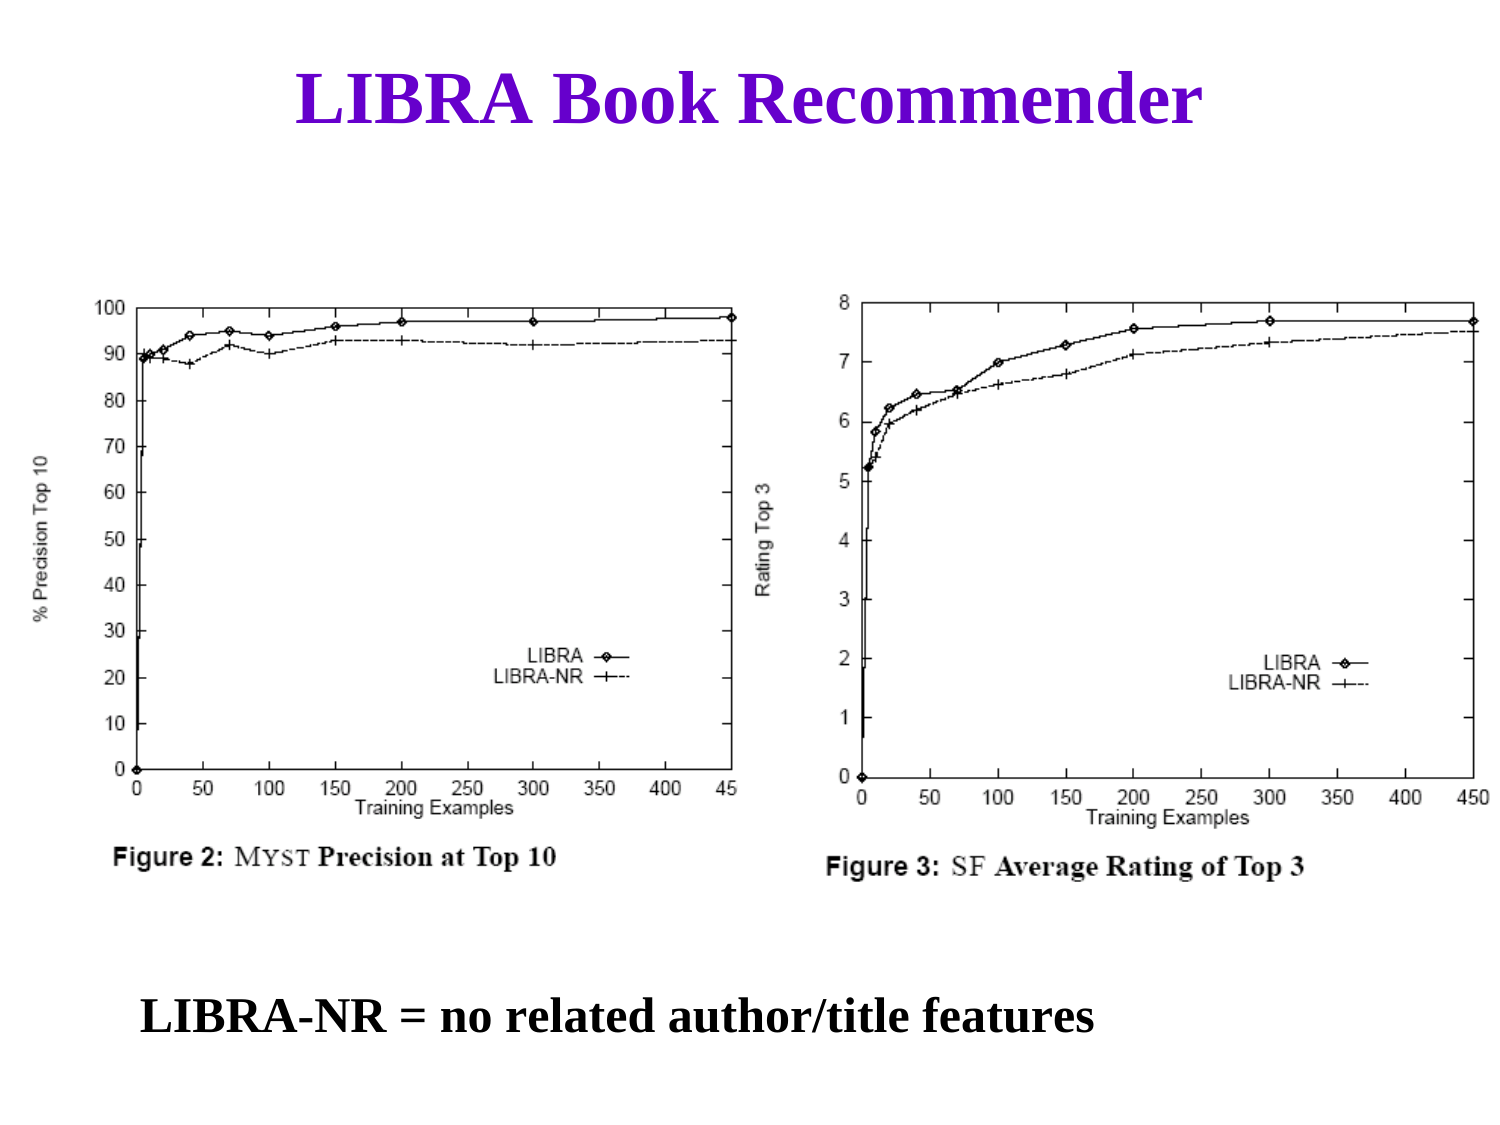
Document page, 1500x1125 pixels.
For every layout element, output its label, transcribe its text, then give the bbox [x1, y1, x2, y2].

title LIBRA Book Recommender [112, 0, 1388, 188]
text_box LIBRA-NR = no related author/title features [125, 974, 1226, 1051]
picture [12, 275, 1500, 901]
